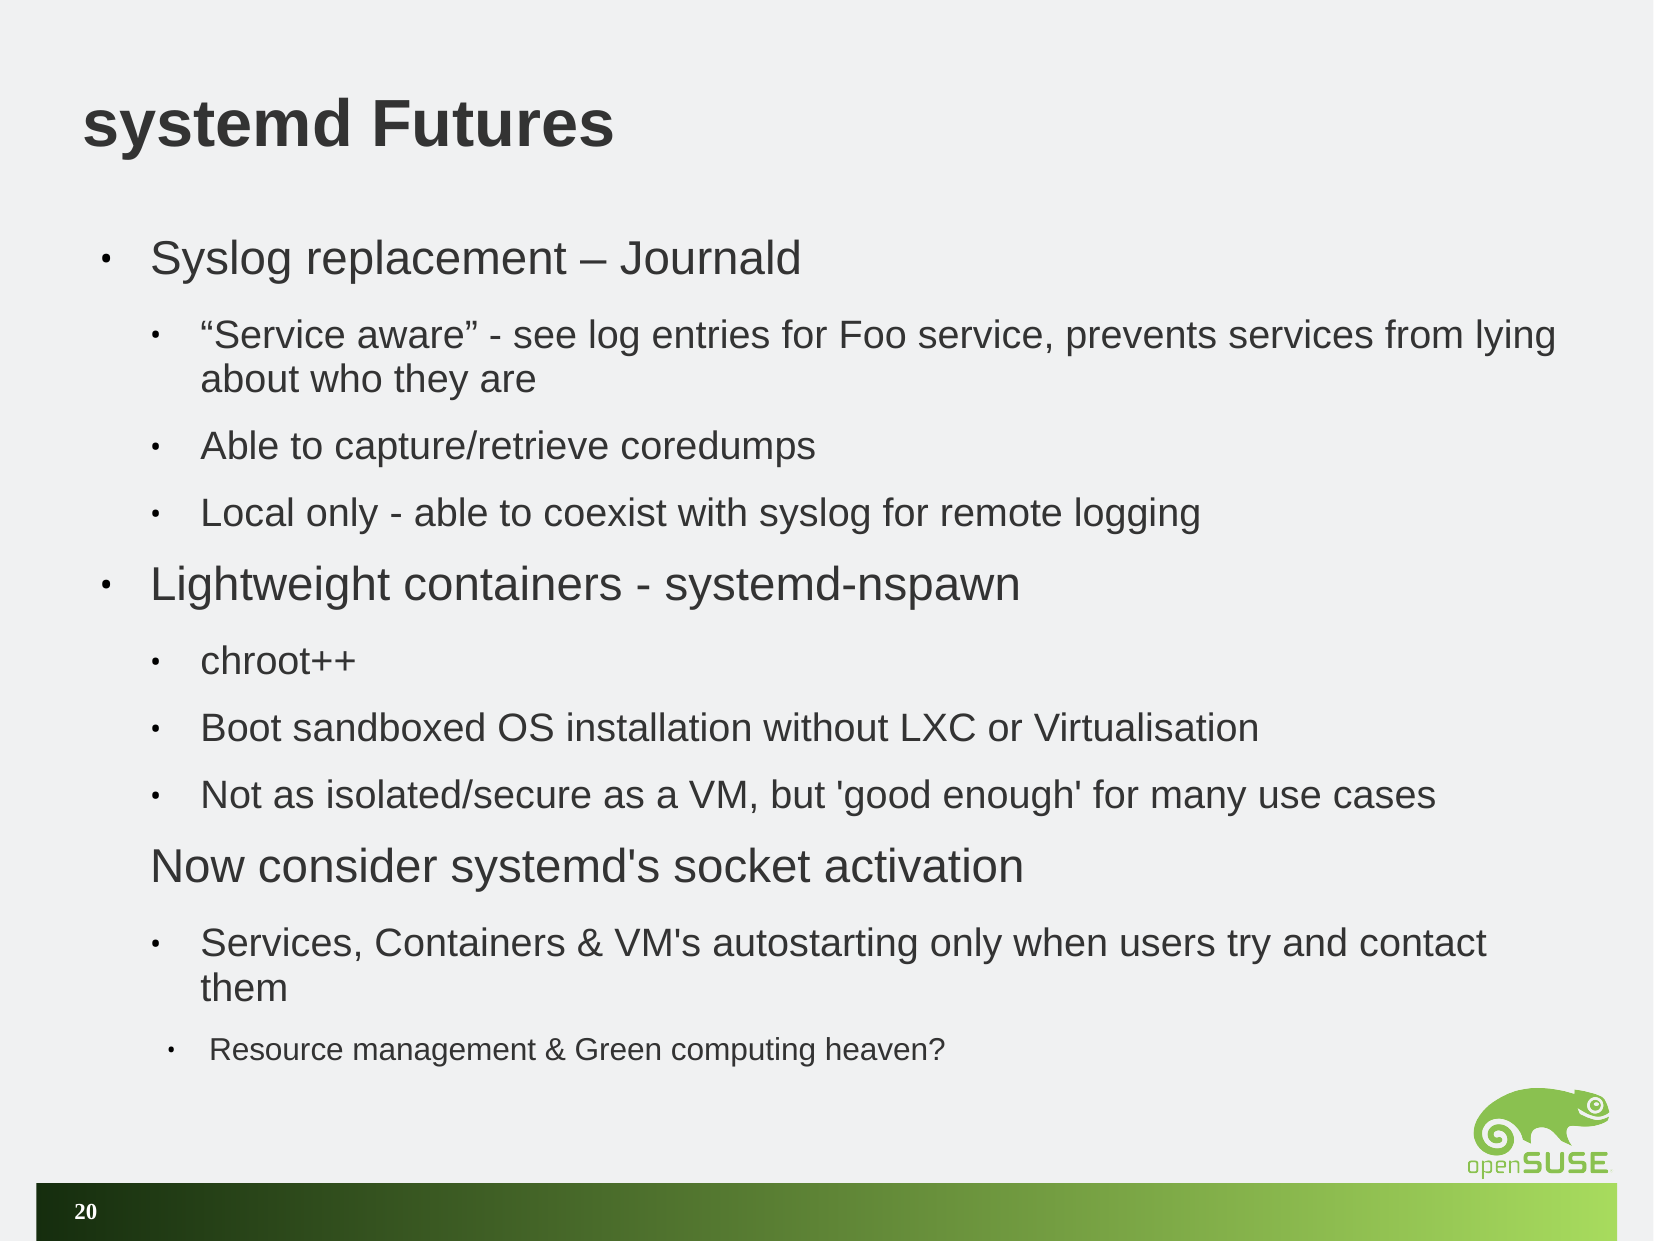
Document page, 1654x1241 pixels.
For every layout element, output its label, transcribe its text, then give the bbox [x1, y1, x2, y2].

title systemd Futures [82, 49, 1571, 198]
list Syslog replacement – Journald “Service aware” - see log entries for Foo service, prevents services from lying about who they are Able to capture/retrieve coredumps Local only - able to coexist with syslog for remote logging Lightweight containers - systemd-nspawn chroot++ Boot sandboxed OS installation without LXC or Virtualisation Not as isolated/secure as a VM, but 'good enough' for many use cases Now consider systemd's socket activation Services, Containers & VM's autostarting only when users try and contact them Resource management & Green computing heaven? [82, 231, 1571, 1070]
picture [0, 0, 1654, 1241]
